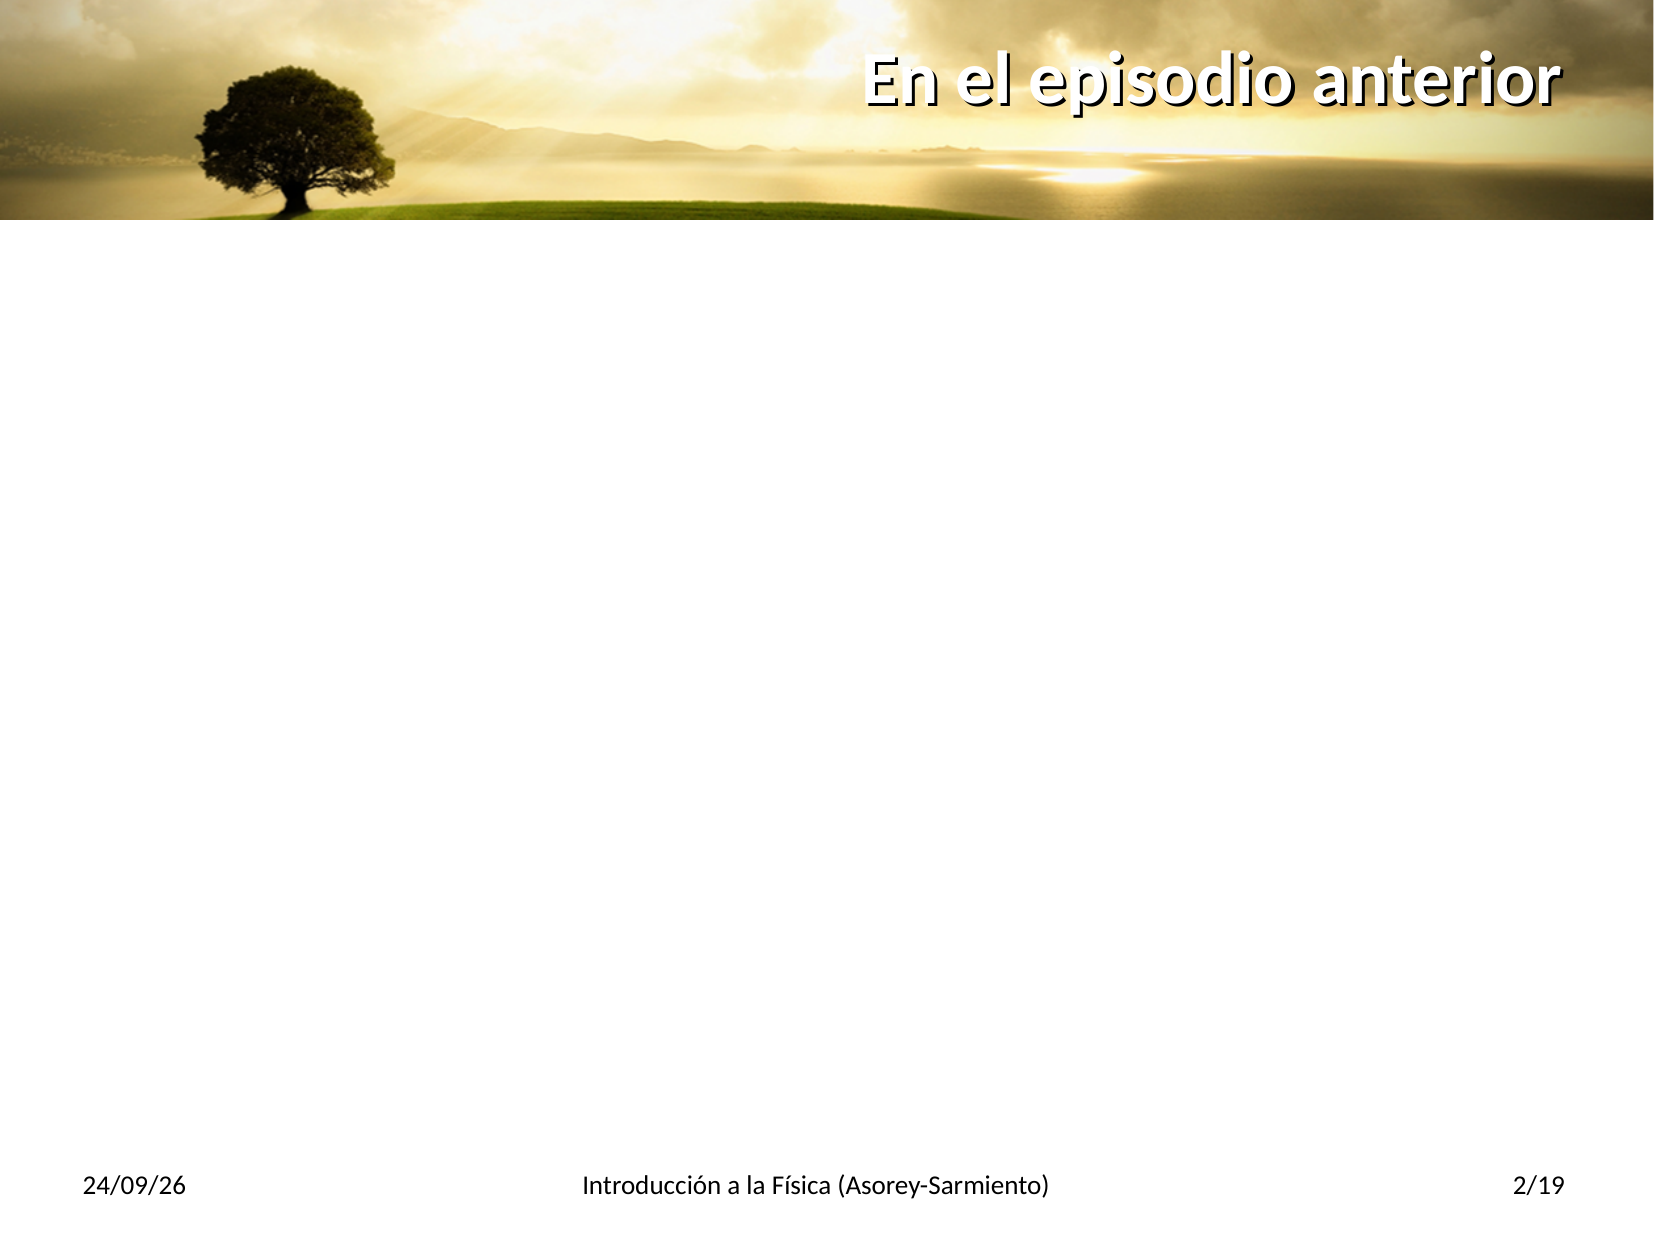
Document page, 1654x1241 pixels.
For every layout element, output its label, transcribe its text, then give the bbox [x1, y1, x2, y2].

title En el episodio anterior [75, 19, 1564, 151]
picture [0, 0, 1654, 220]
